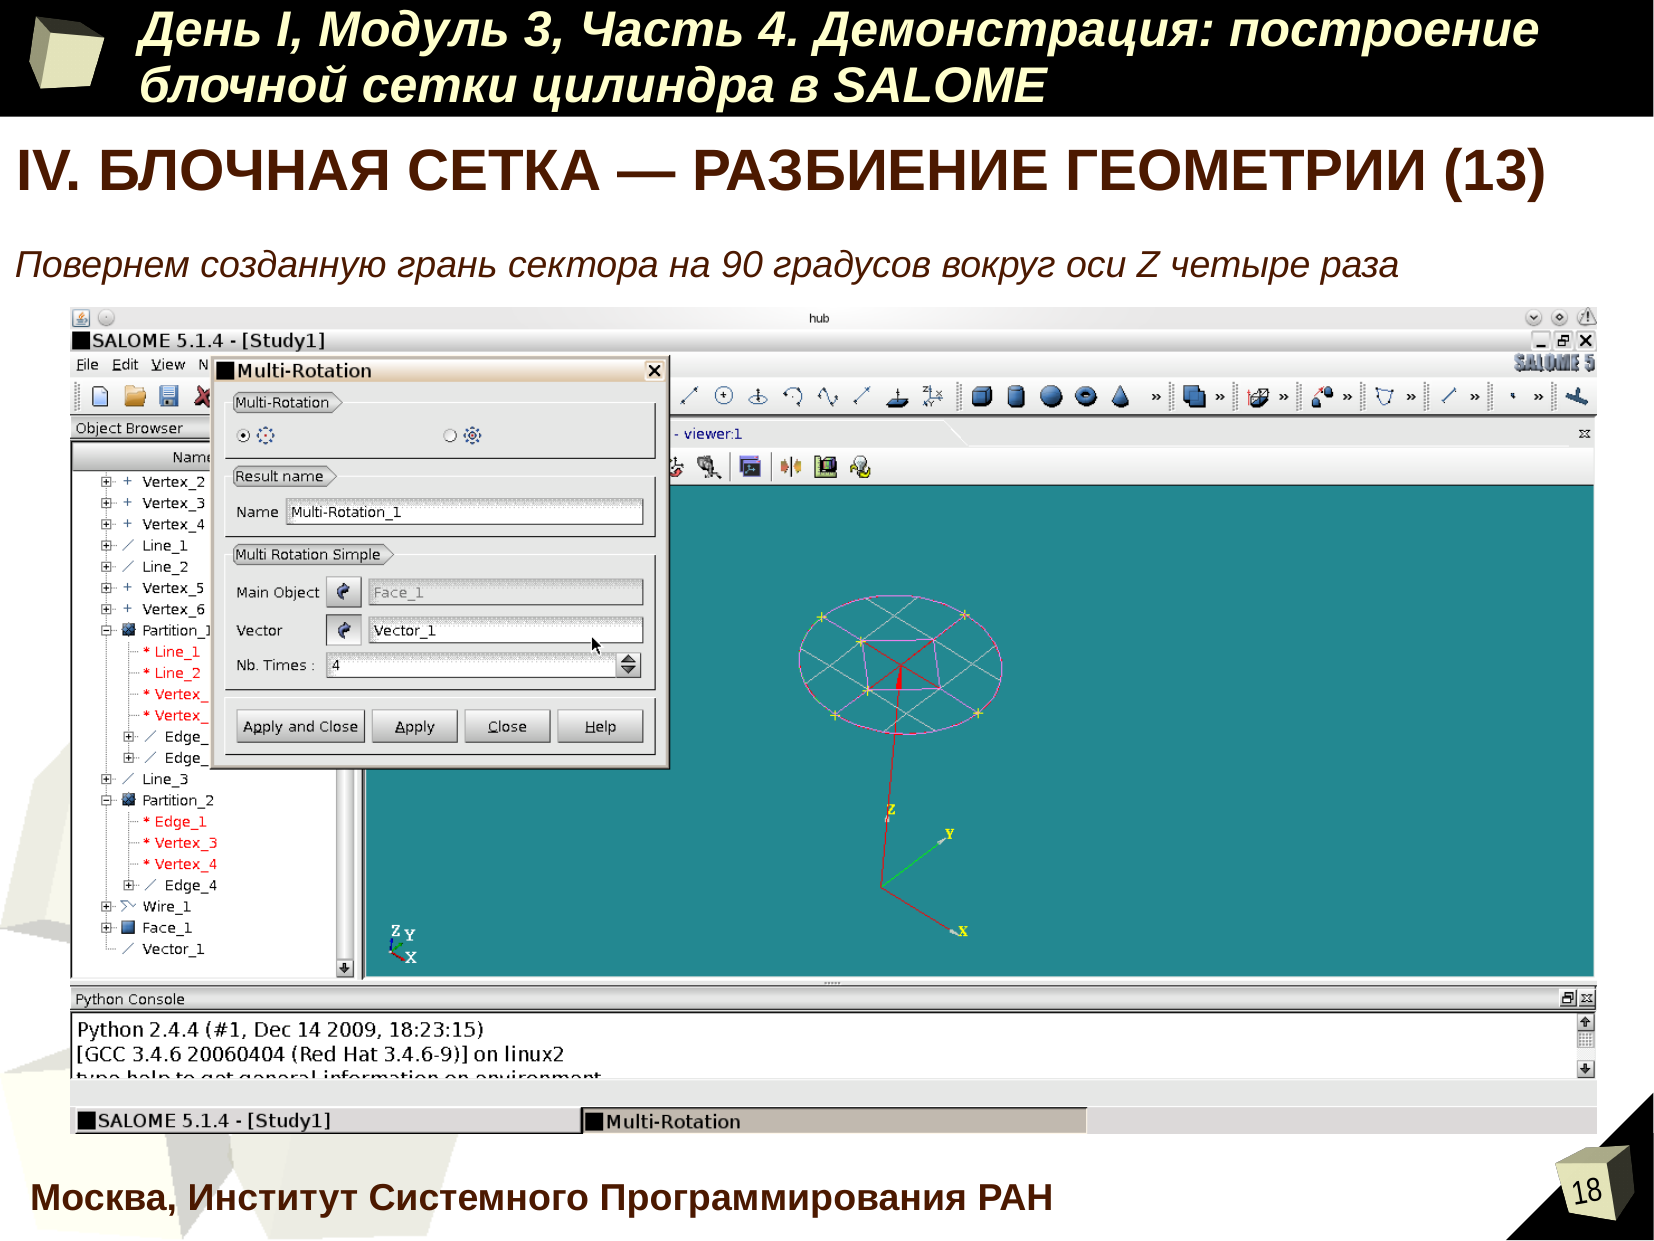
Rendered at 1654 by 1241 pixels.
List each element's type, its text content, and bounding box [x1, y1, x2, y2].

text_box Повернем созданную грань сектора на 90 градусов вокруг оси Z четыре раза [0, 236, 1654, 294]
picture [0, 307, 1597, 1241]
picture [464, 1193, 472, 1198]
text_box IV. БЛОЧНАЯ СЕТКА — РАЗБИЕНИЕ ГЕОМЕТРИИ (13) [1, 130, 1654, 211]
